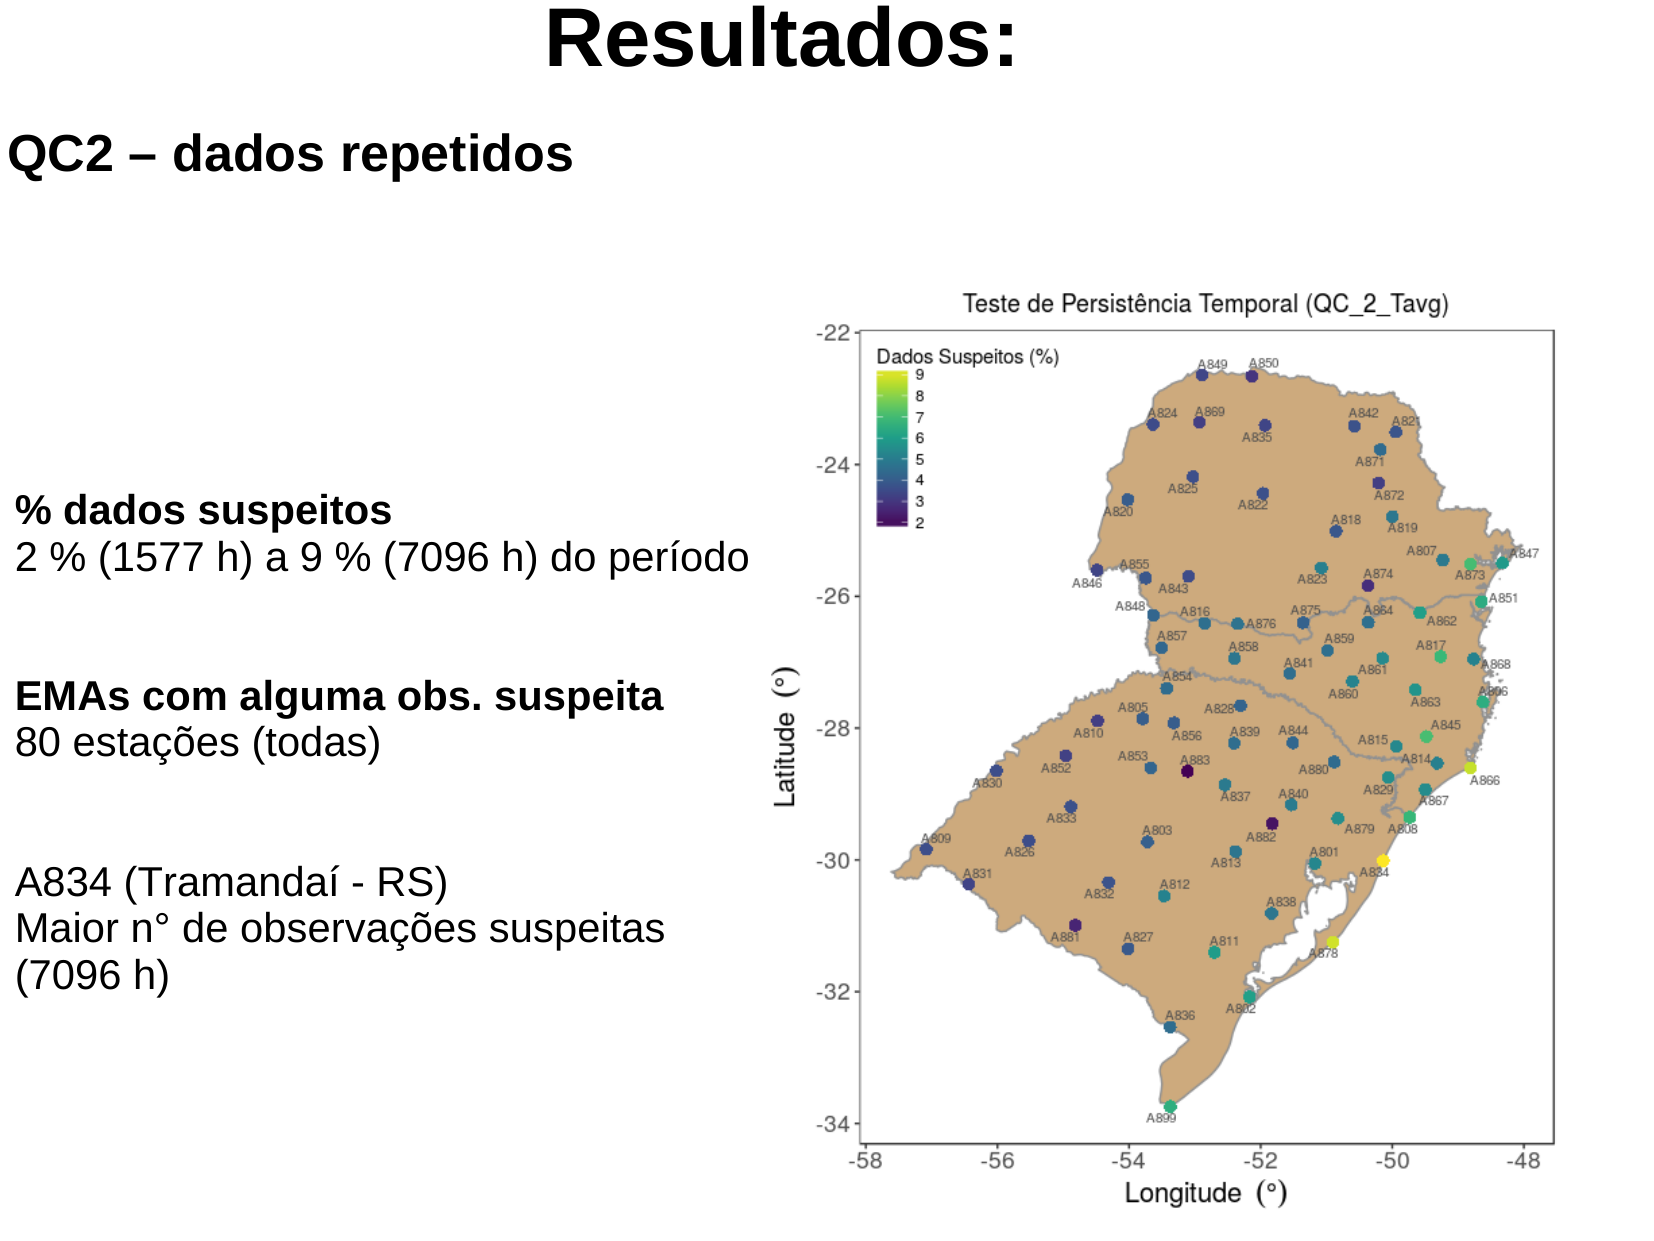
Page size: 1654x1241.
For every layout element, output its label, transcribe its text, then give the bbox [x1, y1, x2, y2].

text_box Resultados: [529, 0, 1036, 100]
picture [746, 285, 1576, 1230]
text_box % dados suspeitos 2 % (1577 h) a 9 % (7096 h) do período EMAs com alguma obs. suspeita 80 estações (todas) A834 (Tramandaí - RS) Maior n° de observações suspeitas (7096 h) [0, 480, 826, 1010]
text_box QC2 – dados repetidos [7, 123, 1501, 361]
